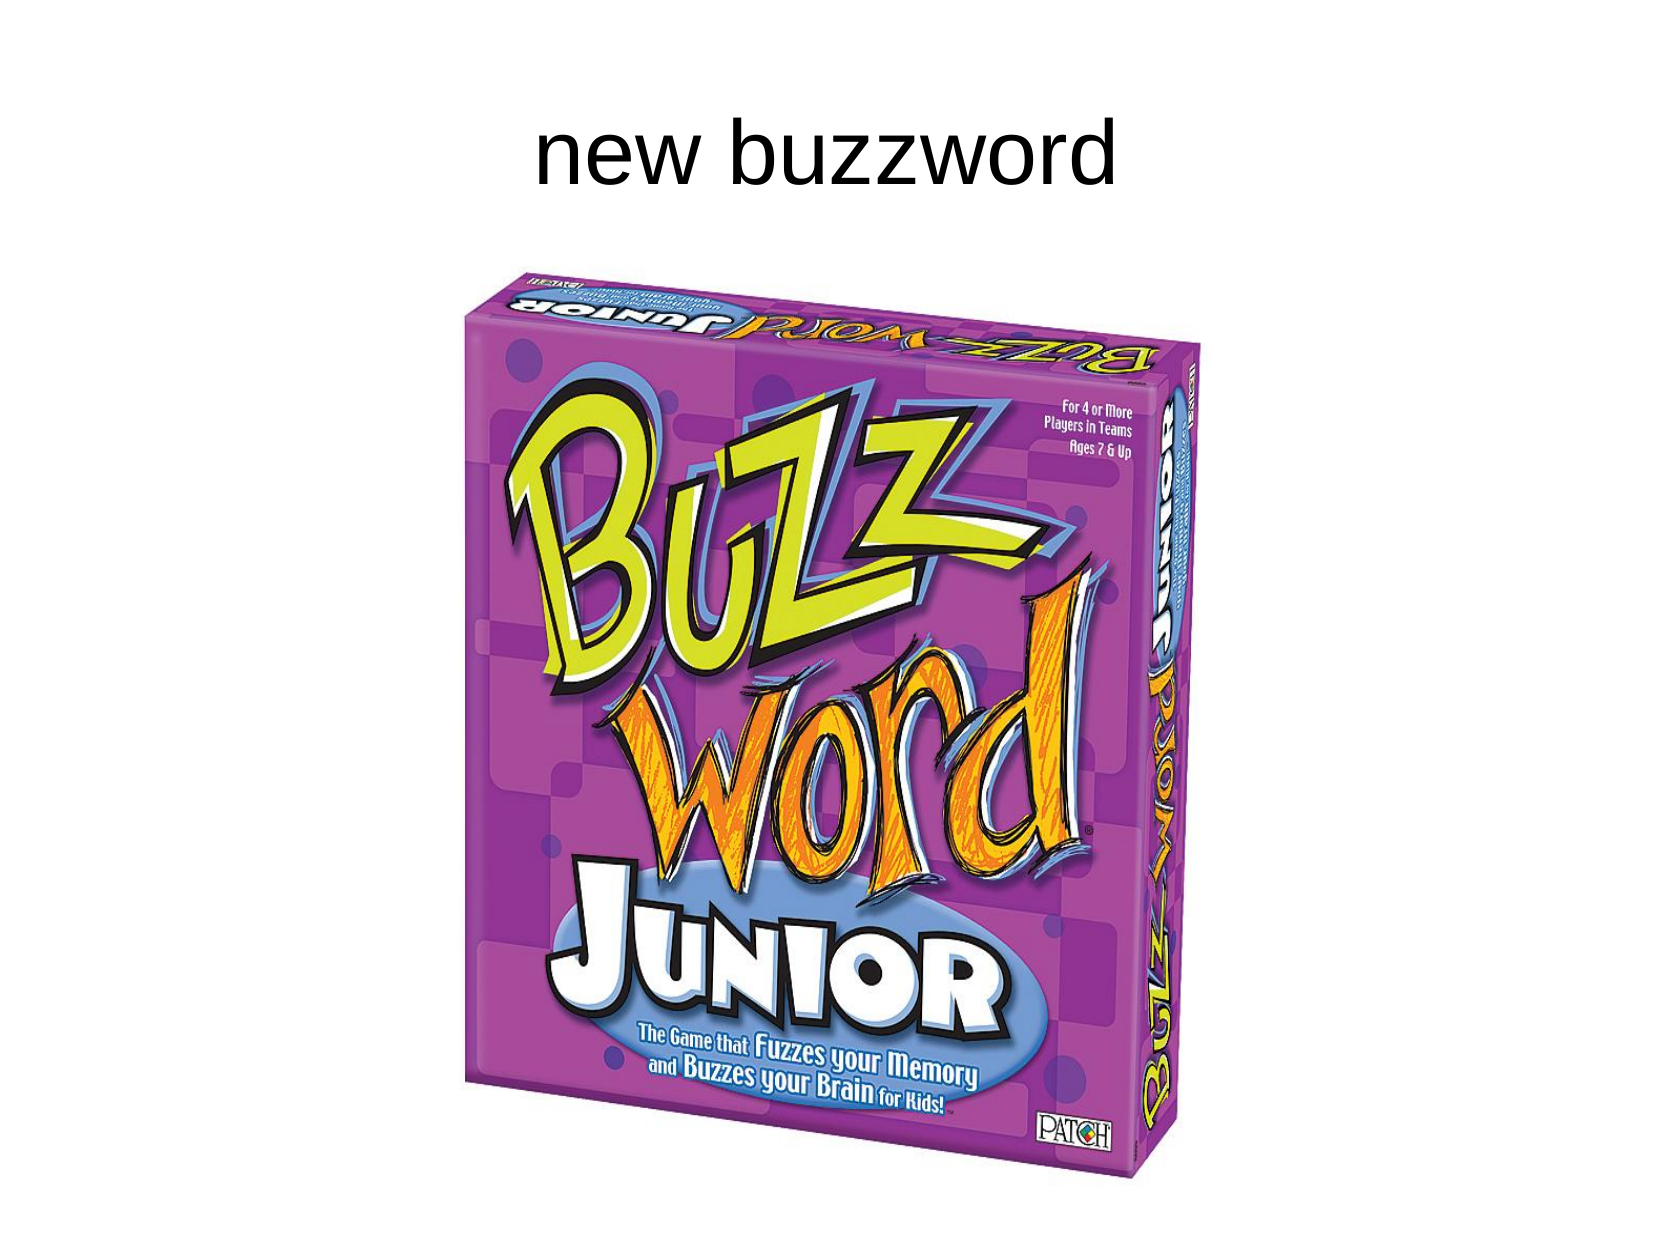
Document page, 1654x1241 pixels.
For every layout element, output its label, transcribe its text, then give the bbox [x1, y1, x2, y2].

title new buzzword [82, 49, 1571, 257]
picture [443, 247, 1211, 1205]
